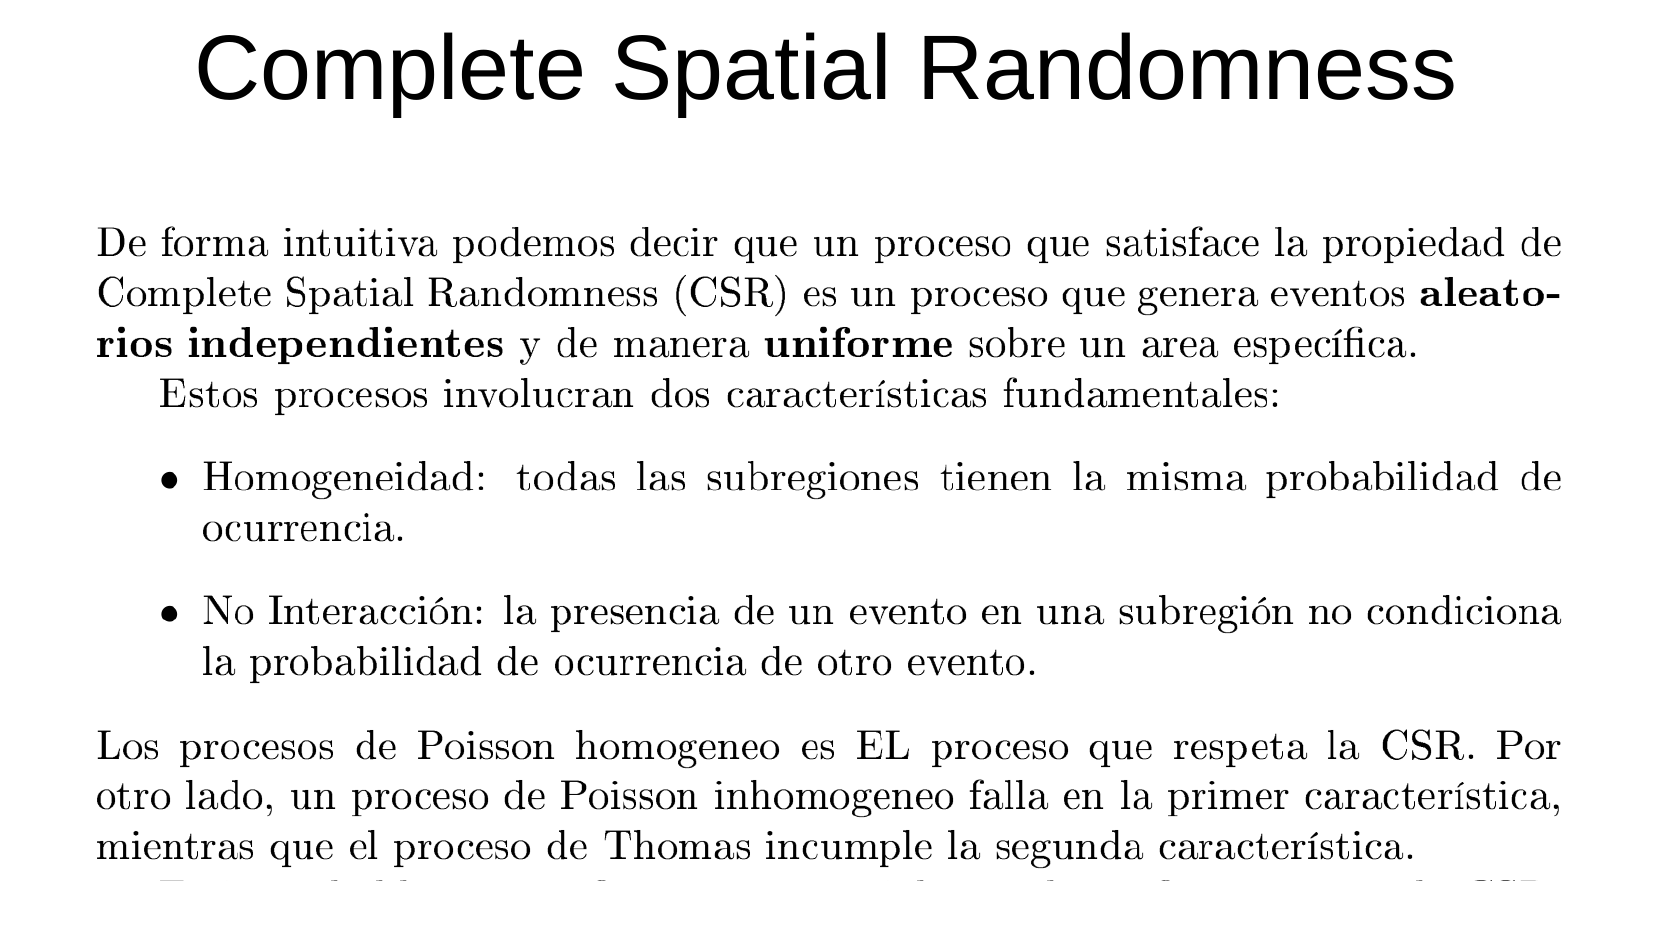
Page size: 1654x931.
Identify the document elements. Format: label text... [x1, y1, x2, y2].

picture [45, 186, 1588, 881]
title Complete Spatial Randomness [82, 0, 1571, 146]
